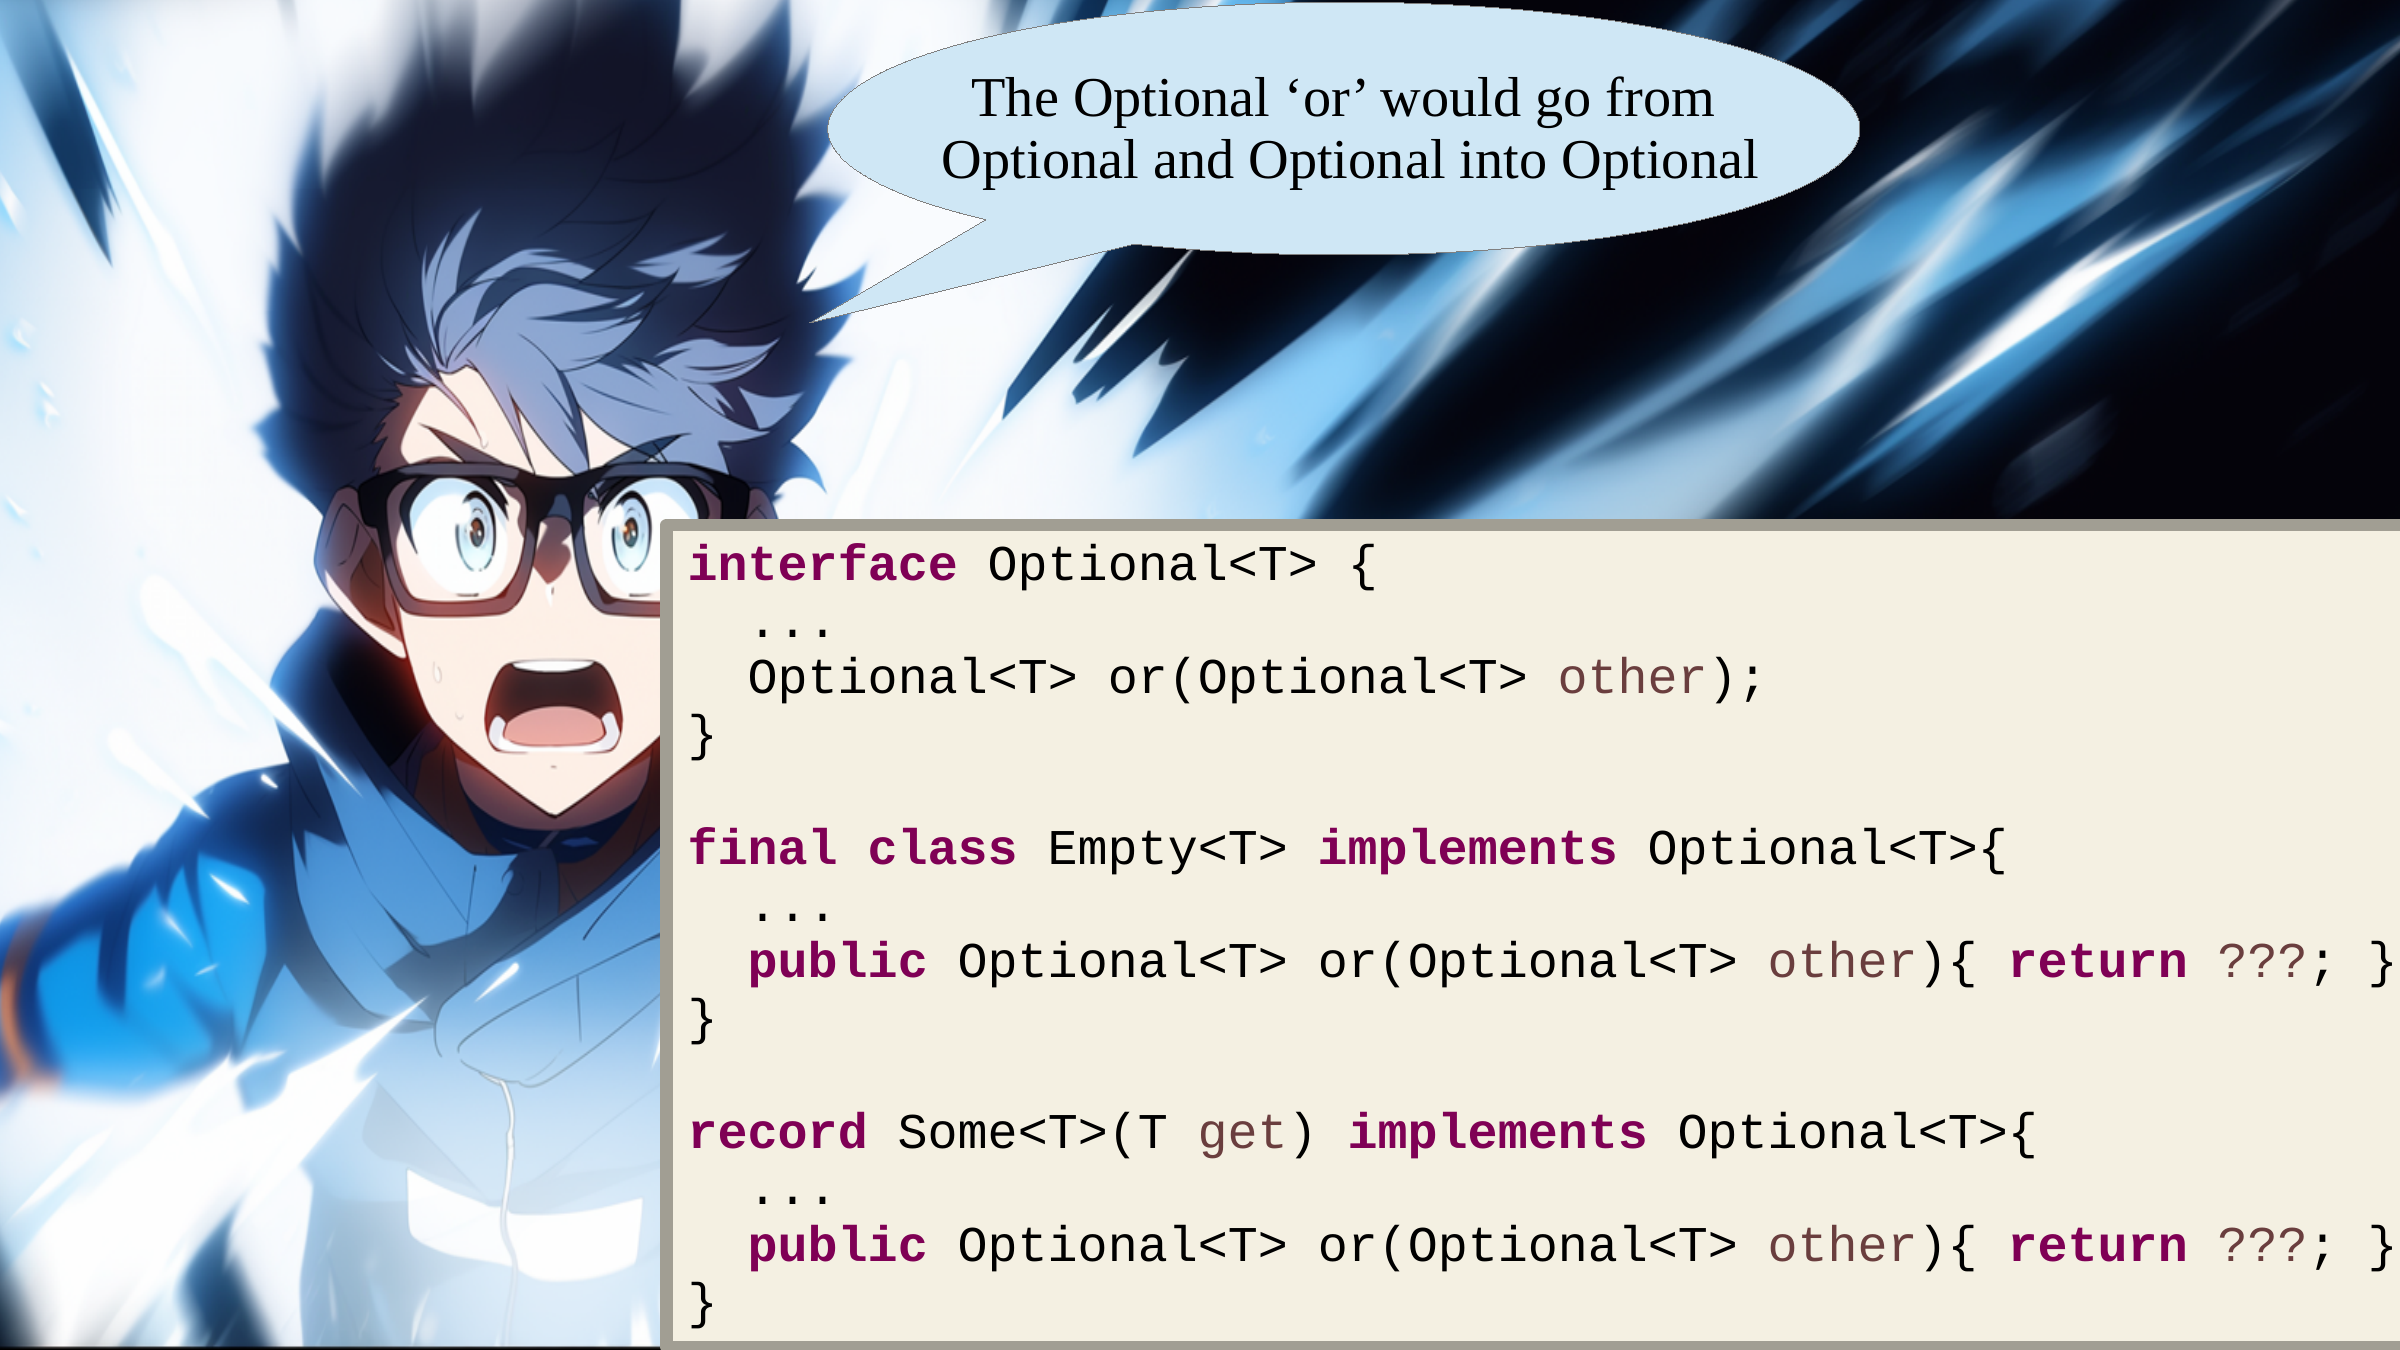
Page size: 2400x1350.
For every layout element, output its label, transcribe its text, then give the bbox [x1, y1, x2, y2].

picture [0, 0, 2400, 1350]
text_box The Optional ‘or’ would go from Optional and Optional into Optional [809, 2, 1860, 323]
text_box interface Optional<T> { ... Optional<T> or(Optional<T> other); } final class Empty<T> implements Optional<T>{ ... public Optional<T> or(Optional<T> other){ return ???; } } record Some<T>(T get) implements Optional<T>{ ... public Optional<T> or(Optional<T> other){ return ???; } } [666, 525, 2400, 1347]
